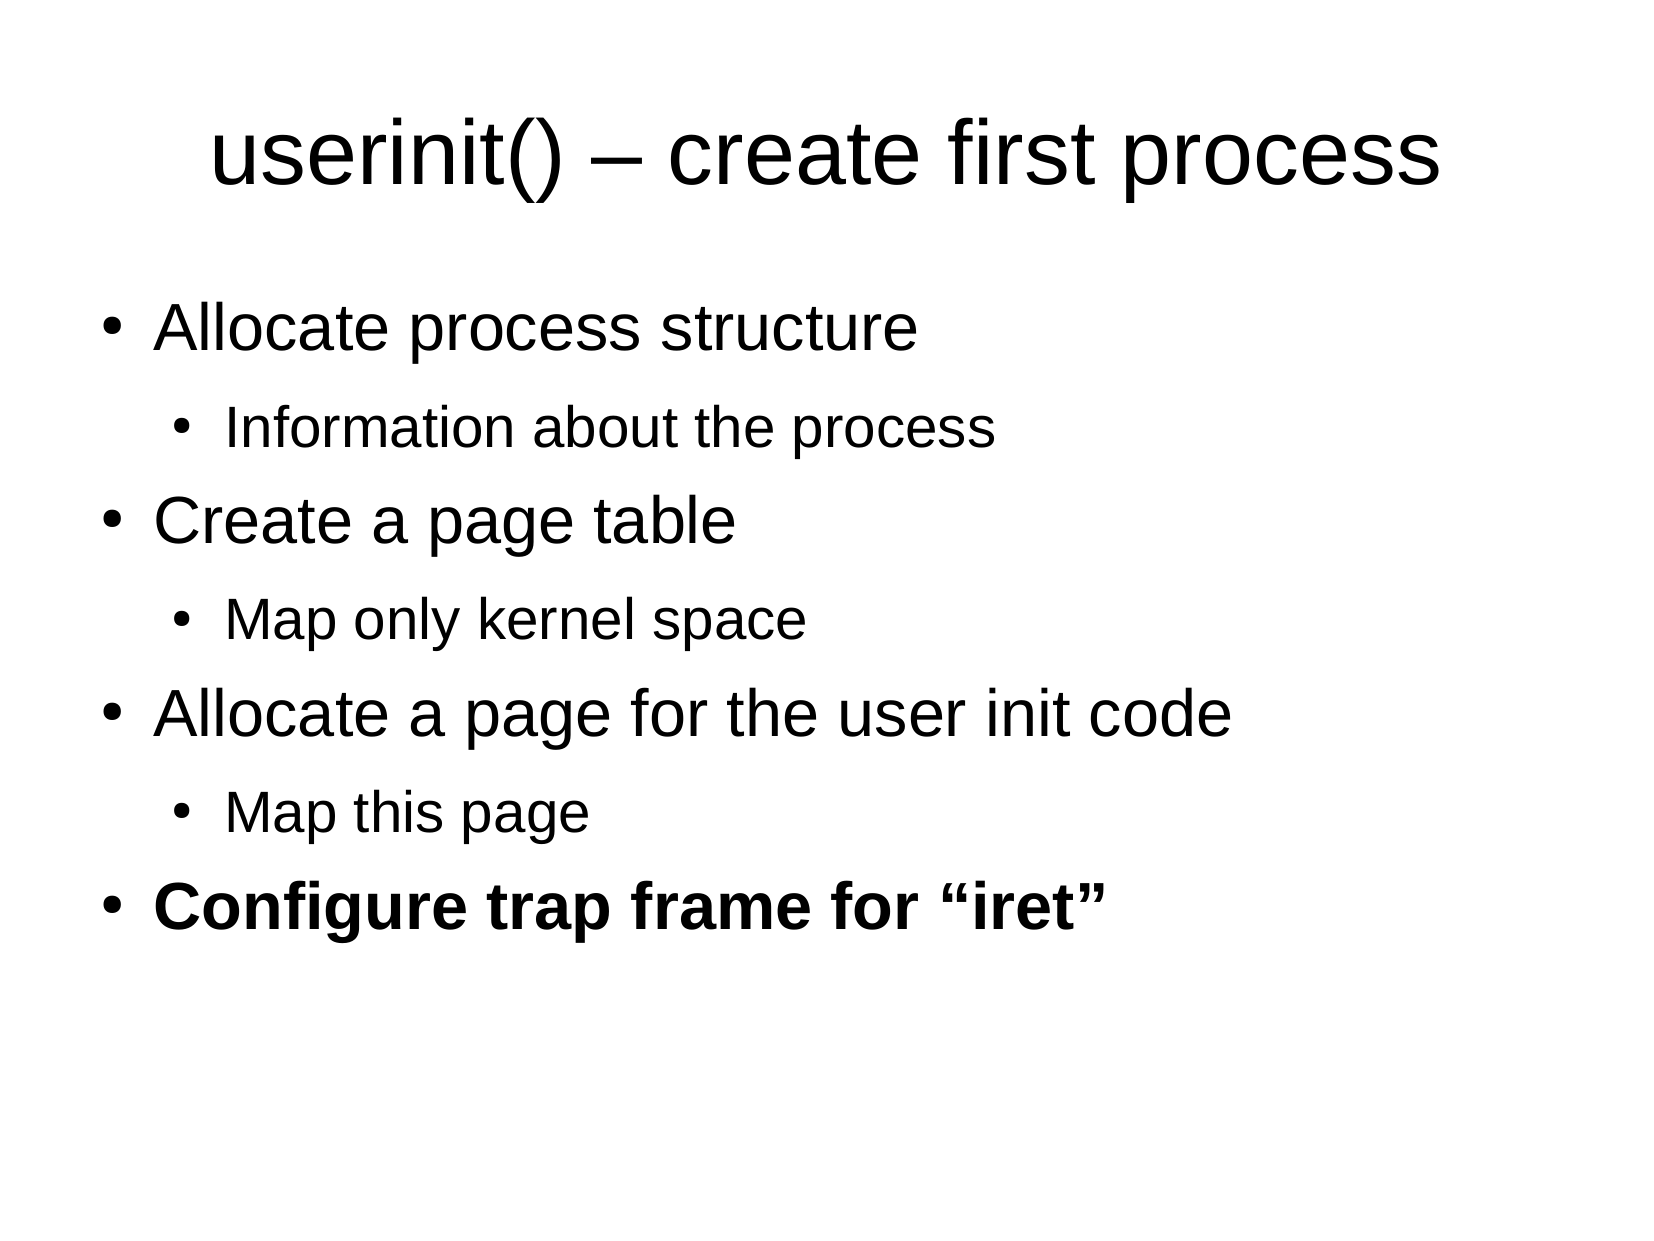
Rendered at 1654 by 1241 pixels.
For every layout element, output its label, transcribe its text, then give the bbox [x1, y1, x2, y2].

list Allocate process structure Information about the process Create a page table Map only kernel space Allocate a page for the user init code Map this page Configure trap frame for “iret” [82, 290, 1571, 1010]
title userinit() – create first process [82, 49, 1571, 257]
